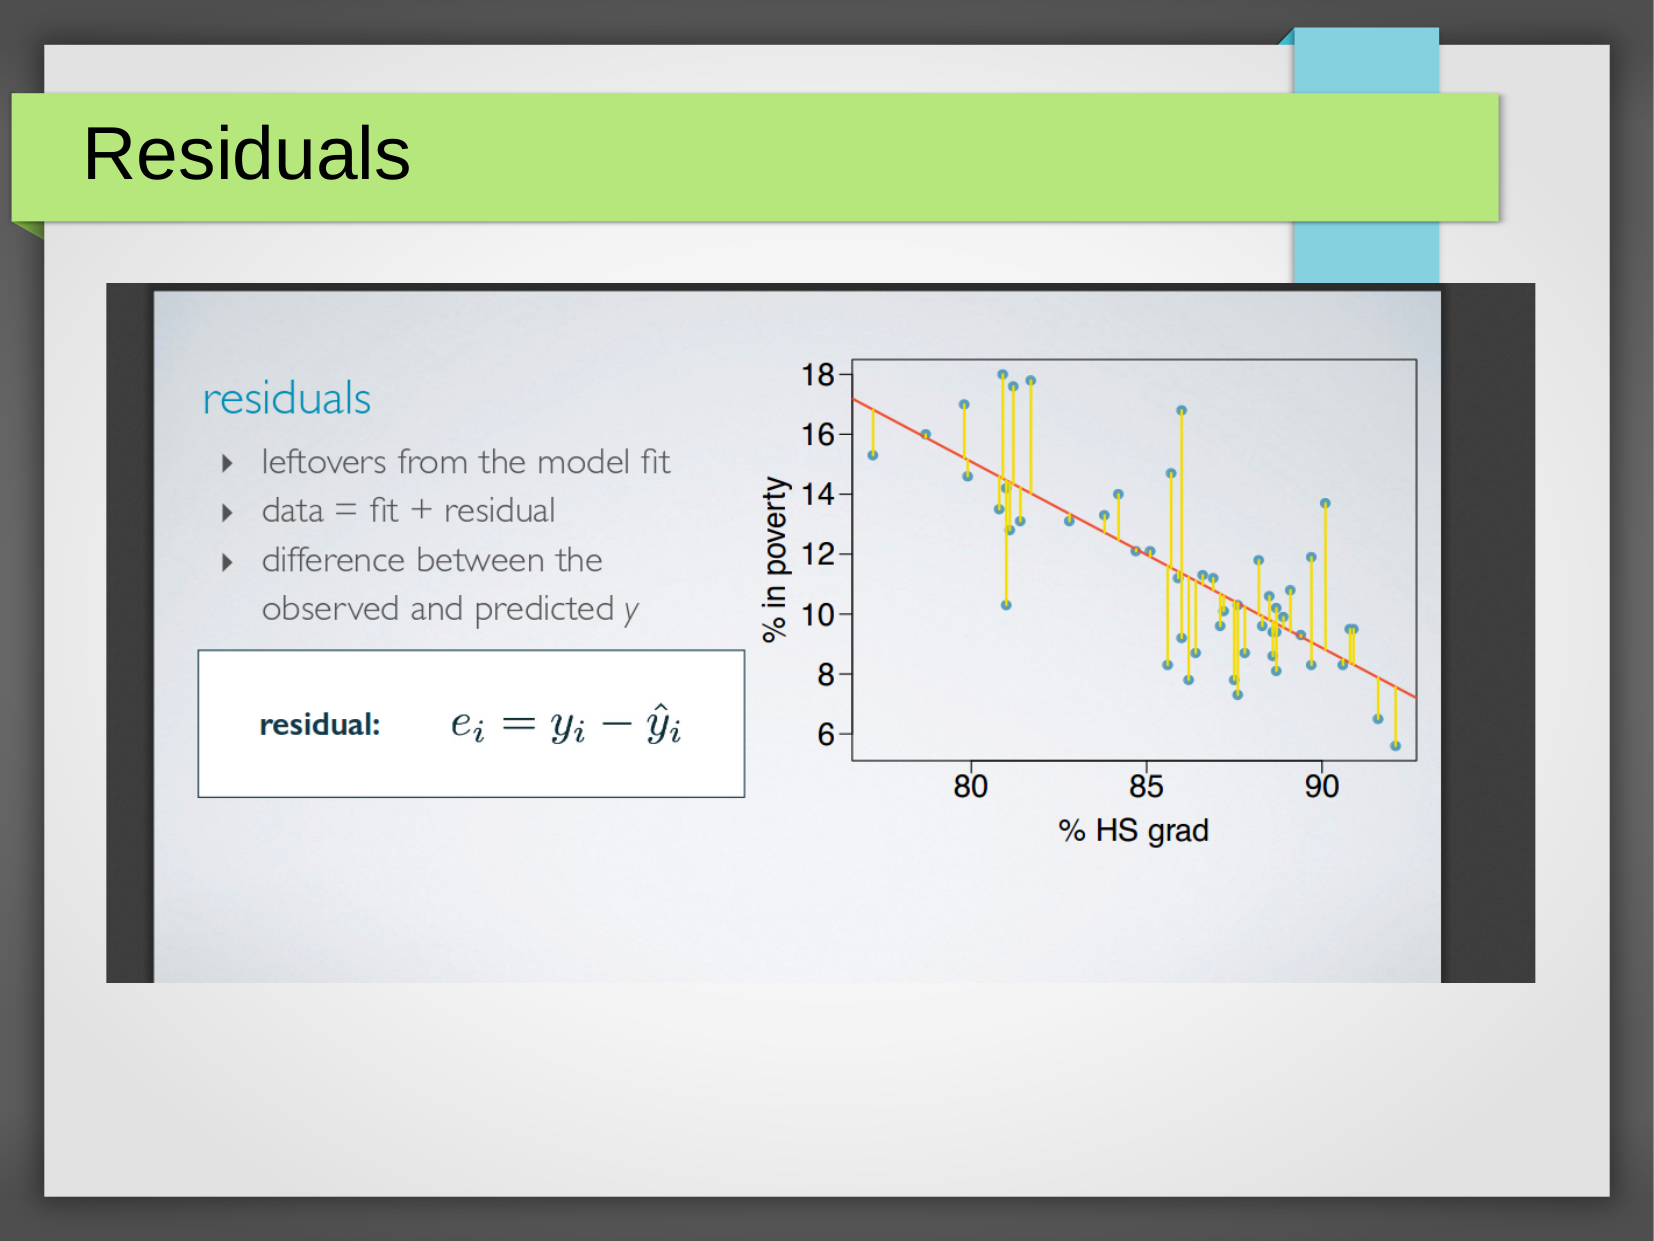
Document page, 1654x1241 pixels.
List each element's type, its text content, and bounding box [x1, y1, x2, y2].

title Residuals [82, 94, 1264, 213]
picture [0, 0, 1654, 1241]
